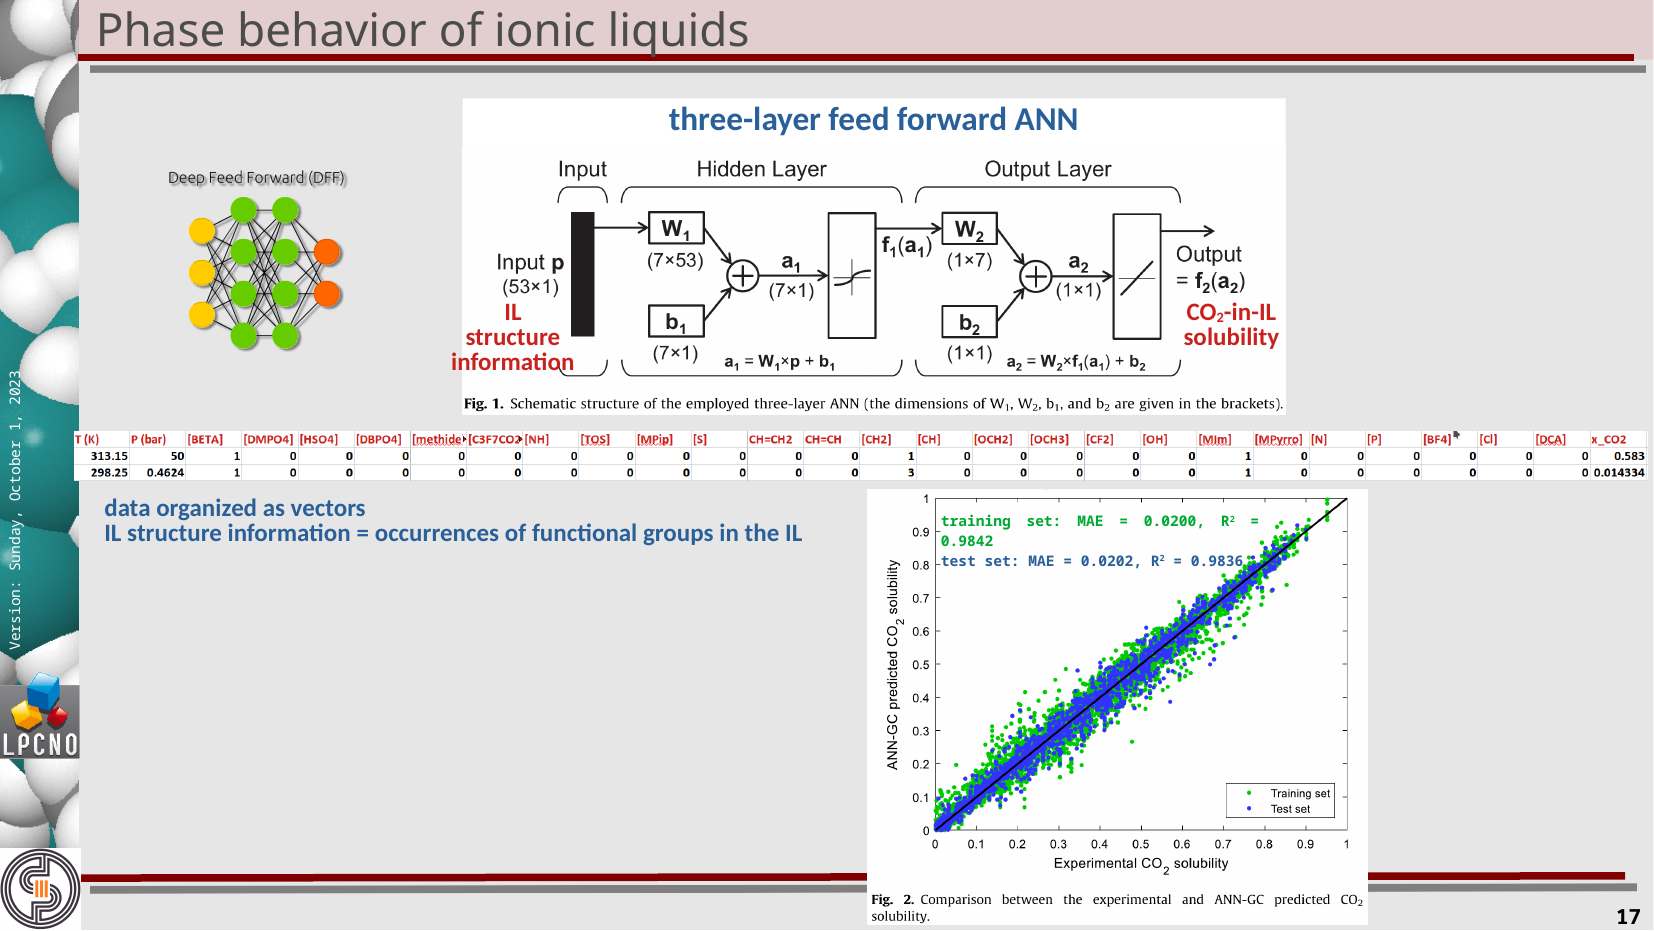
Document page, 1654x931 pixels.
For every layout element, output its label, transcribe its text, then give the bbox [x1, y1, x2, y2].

text_box training set: MAE = 0.0200, R2 = 0.9842 test set: MAE = 0.0202, R2 = 0.9836 [926, 504, 1274, 549]
picture [0, 0, 1648, 930]
title Phase behavior of ionic liquids [78, 0, 1654, 58]
text_box IL structure information [436, 293, 590, 384]
text_box data organized as vectors IL structure information = occurrences of functional groups in the IL [89, 489, 819, 555]
picture [169, 170, 344, 349]
picture [462, 147, 1286, 415]
text_box CO2-in-IL solubility [1168, 293, 1295, 359]
text_box three-layer feed forward ANN [462, 98, 1286, 147]
picture [867, 489, 1368, 925]
